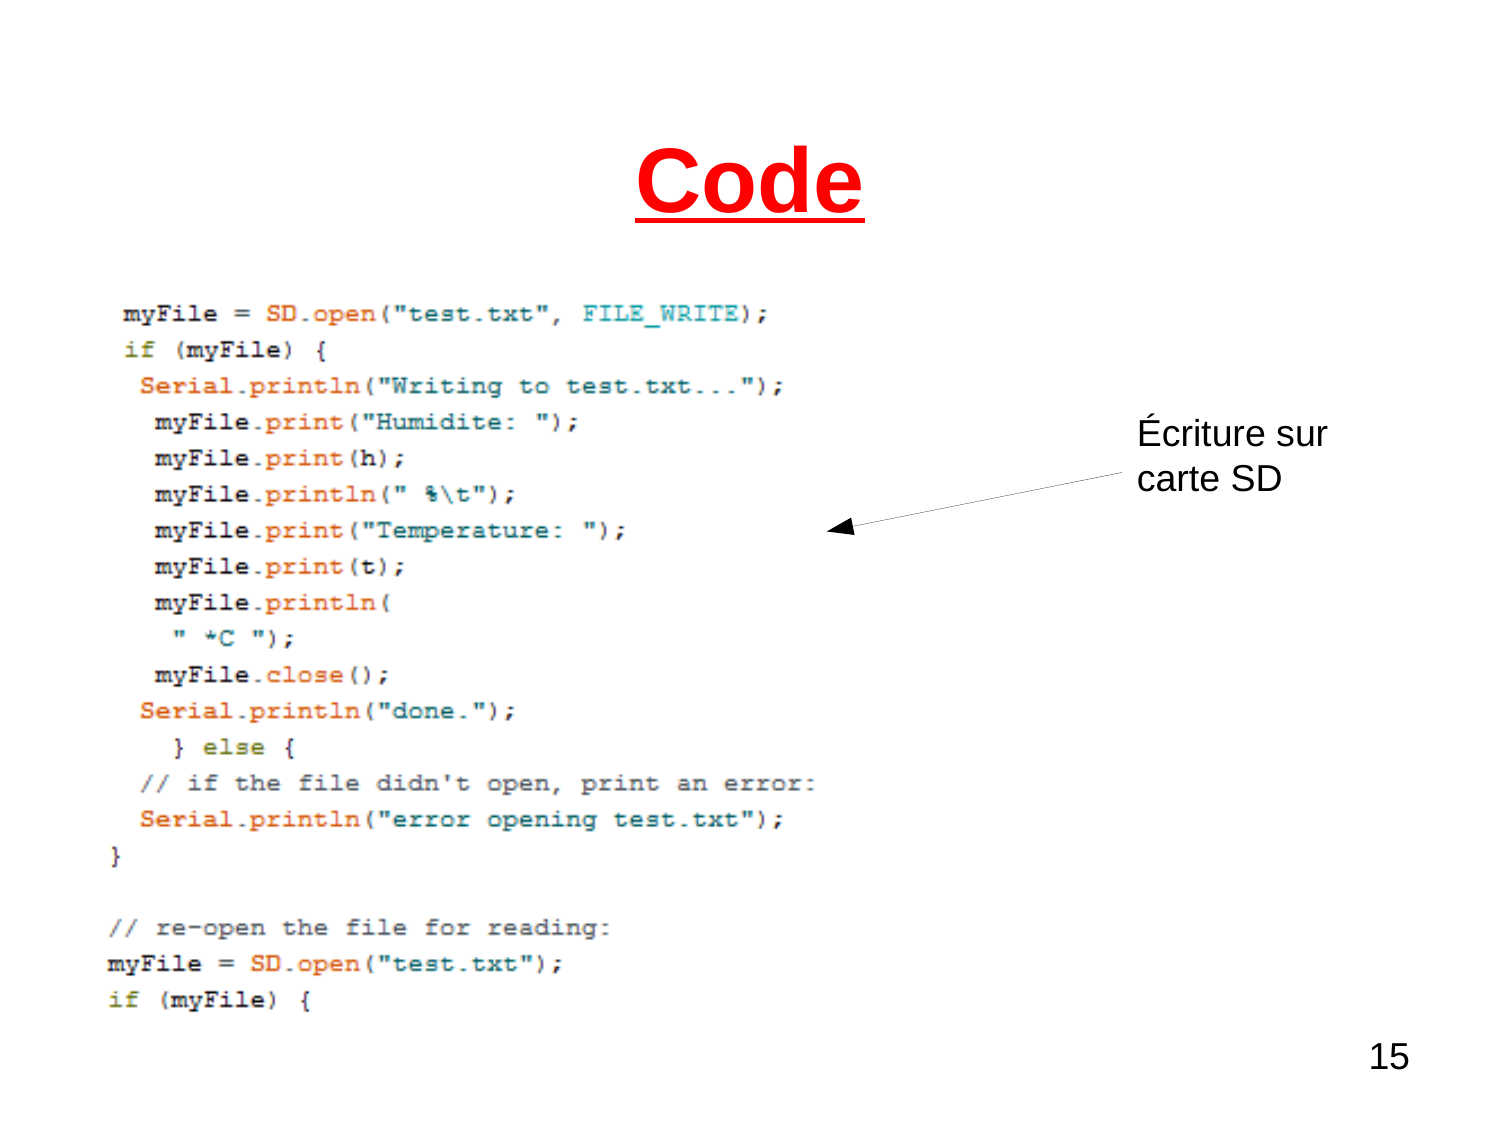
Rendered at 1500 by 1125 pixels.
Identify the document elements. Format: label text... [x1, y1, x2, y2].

text_box Code [0, 113, 1500, 239]
picture [59, 290, 839, 1028]
text_box Écriture sur carte SD [1122, 401, 1359, 507]
